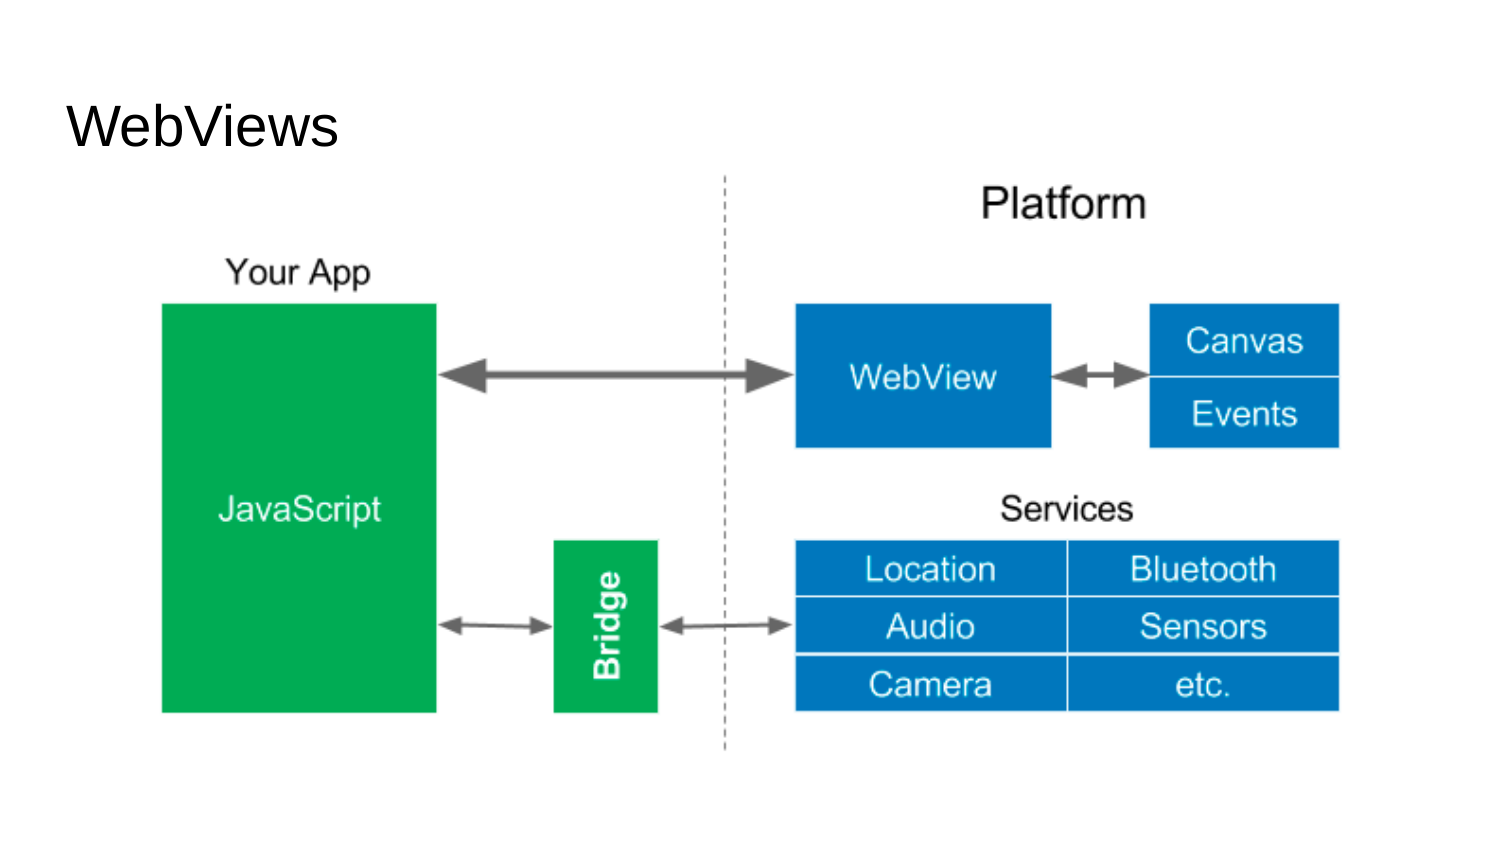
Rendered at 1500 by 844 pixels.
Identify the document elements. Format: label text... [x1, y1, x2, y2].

picture [153, 166, 1347, 753]
title WebViews [51, 72, 1449, 167]
